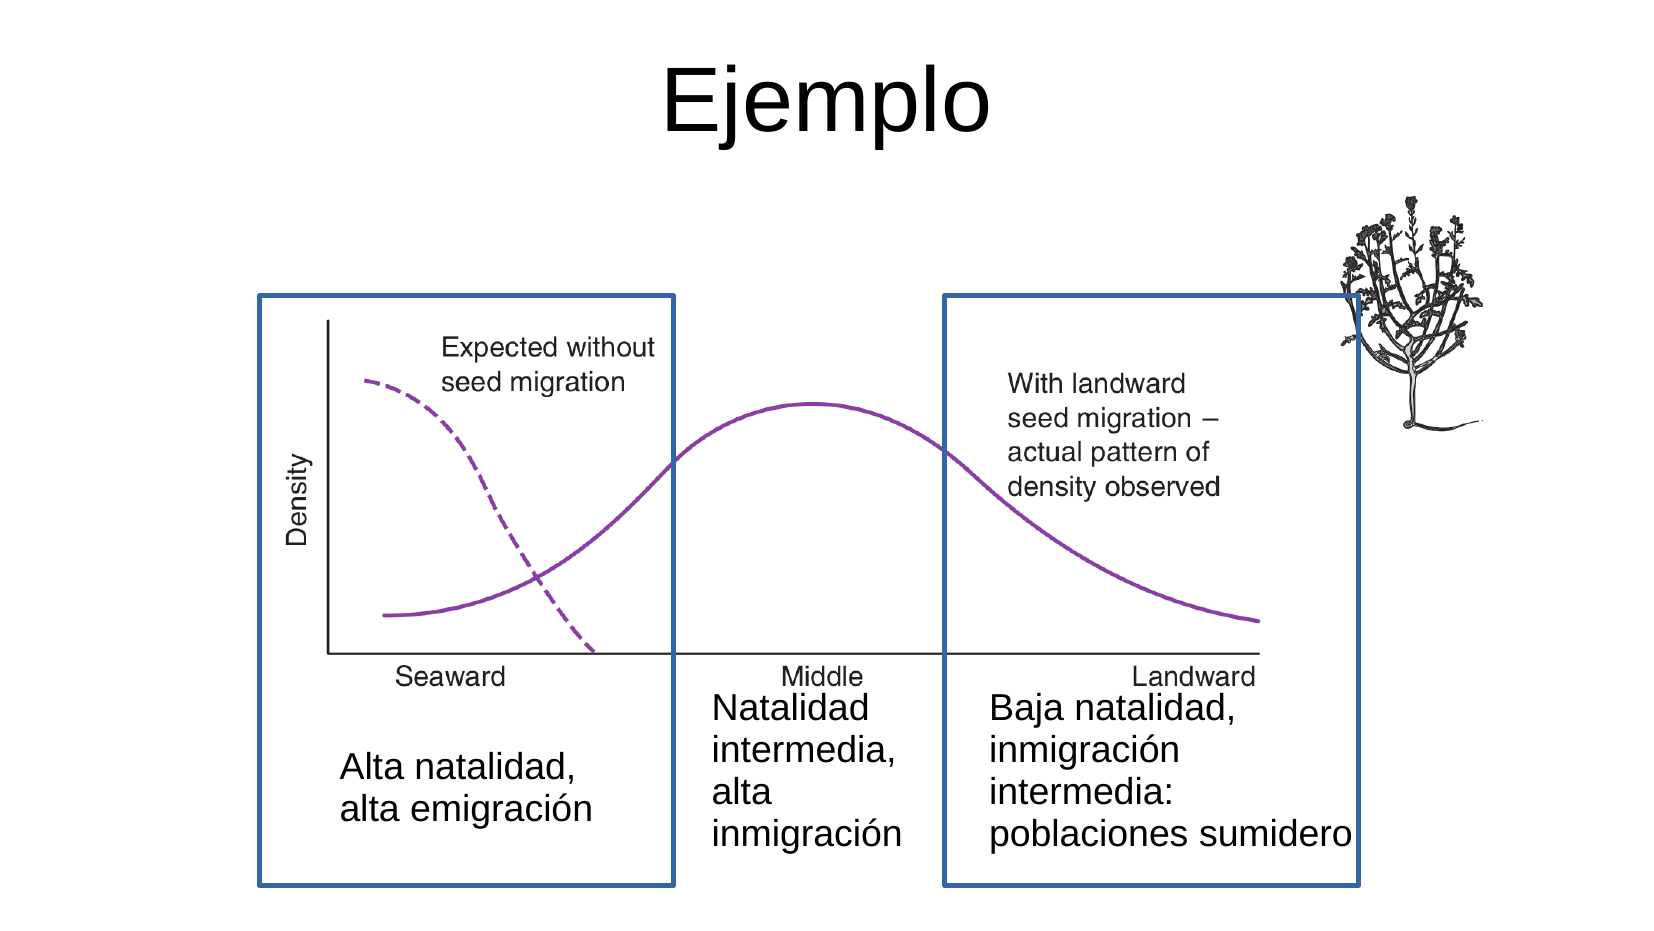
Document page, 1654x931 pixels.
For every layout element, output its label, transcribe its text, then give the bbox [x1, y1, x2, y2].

text_box Baja natalidad, inmigración intermedia: poblaciones sumidero [974, 679, 1388, 931]
text_box Natalidad intermedia, alta inmigración [696, 679, 945, 862]
picture [266, 298, 671, 717]
picture [947, 298, 1356, 717]
title Ejemplo [82, 21, 1571, 178]
picture [266, 177, 1536, 717]
text_box Alta natalidad, alta emigración [324, 738, 621, 837]
